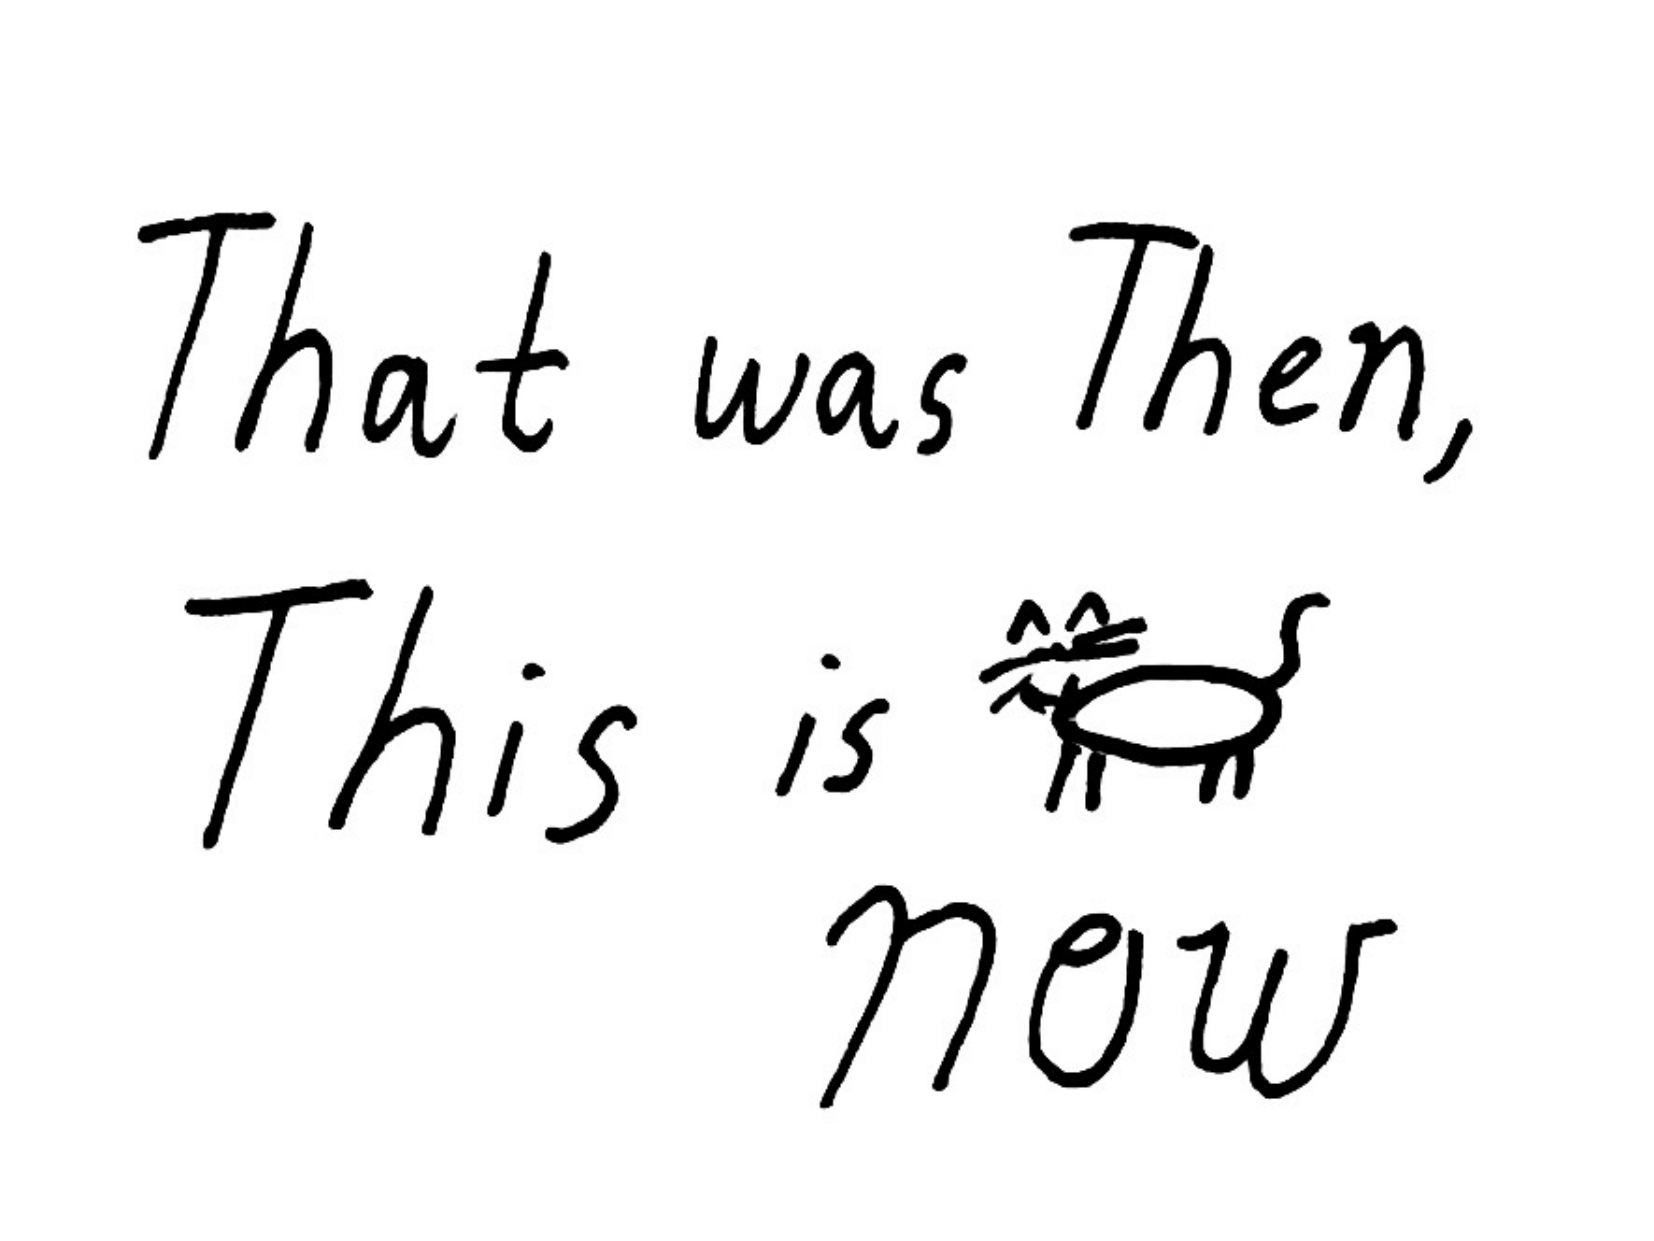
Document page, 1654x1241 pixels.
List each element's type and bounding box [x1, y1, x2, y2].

picture [0, 77, 1654, 1171]
